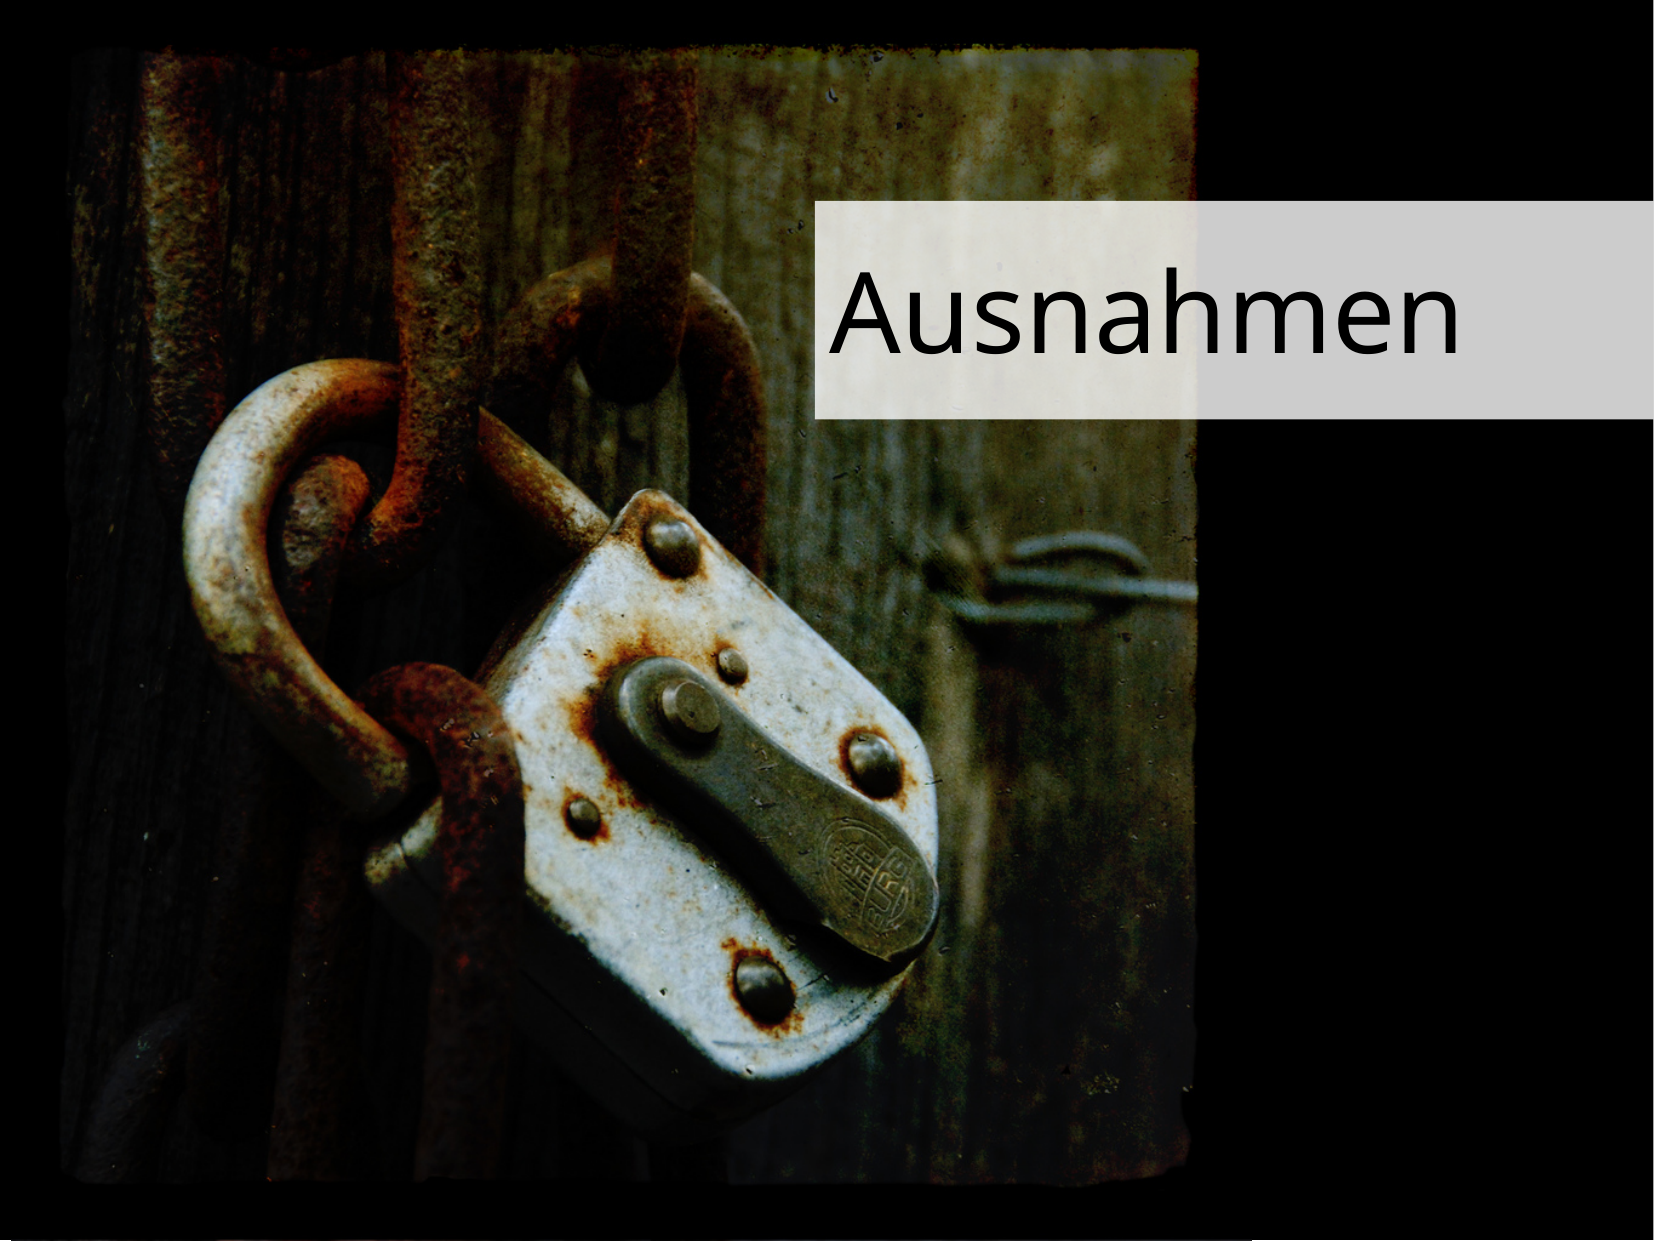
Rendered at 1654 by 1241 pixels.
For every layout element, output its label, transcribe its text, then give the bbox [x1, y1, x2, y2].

picture [11, 0, 1252, 1241]
text_box Ausnahmen [814, 200, 1654, 420]
